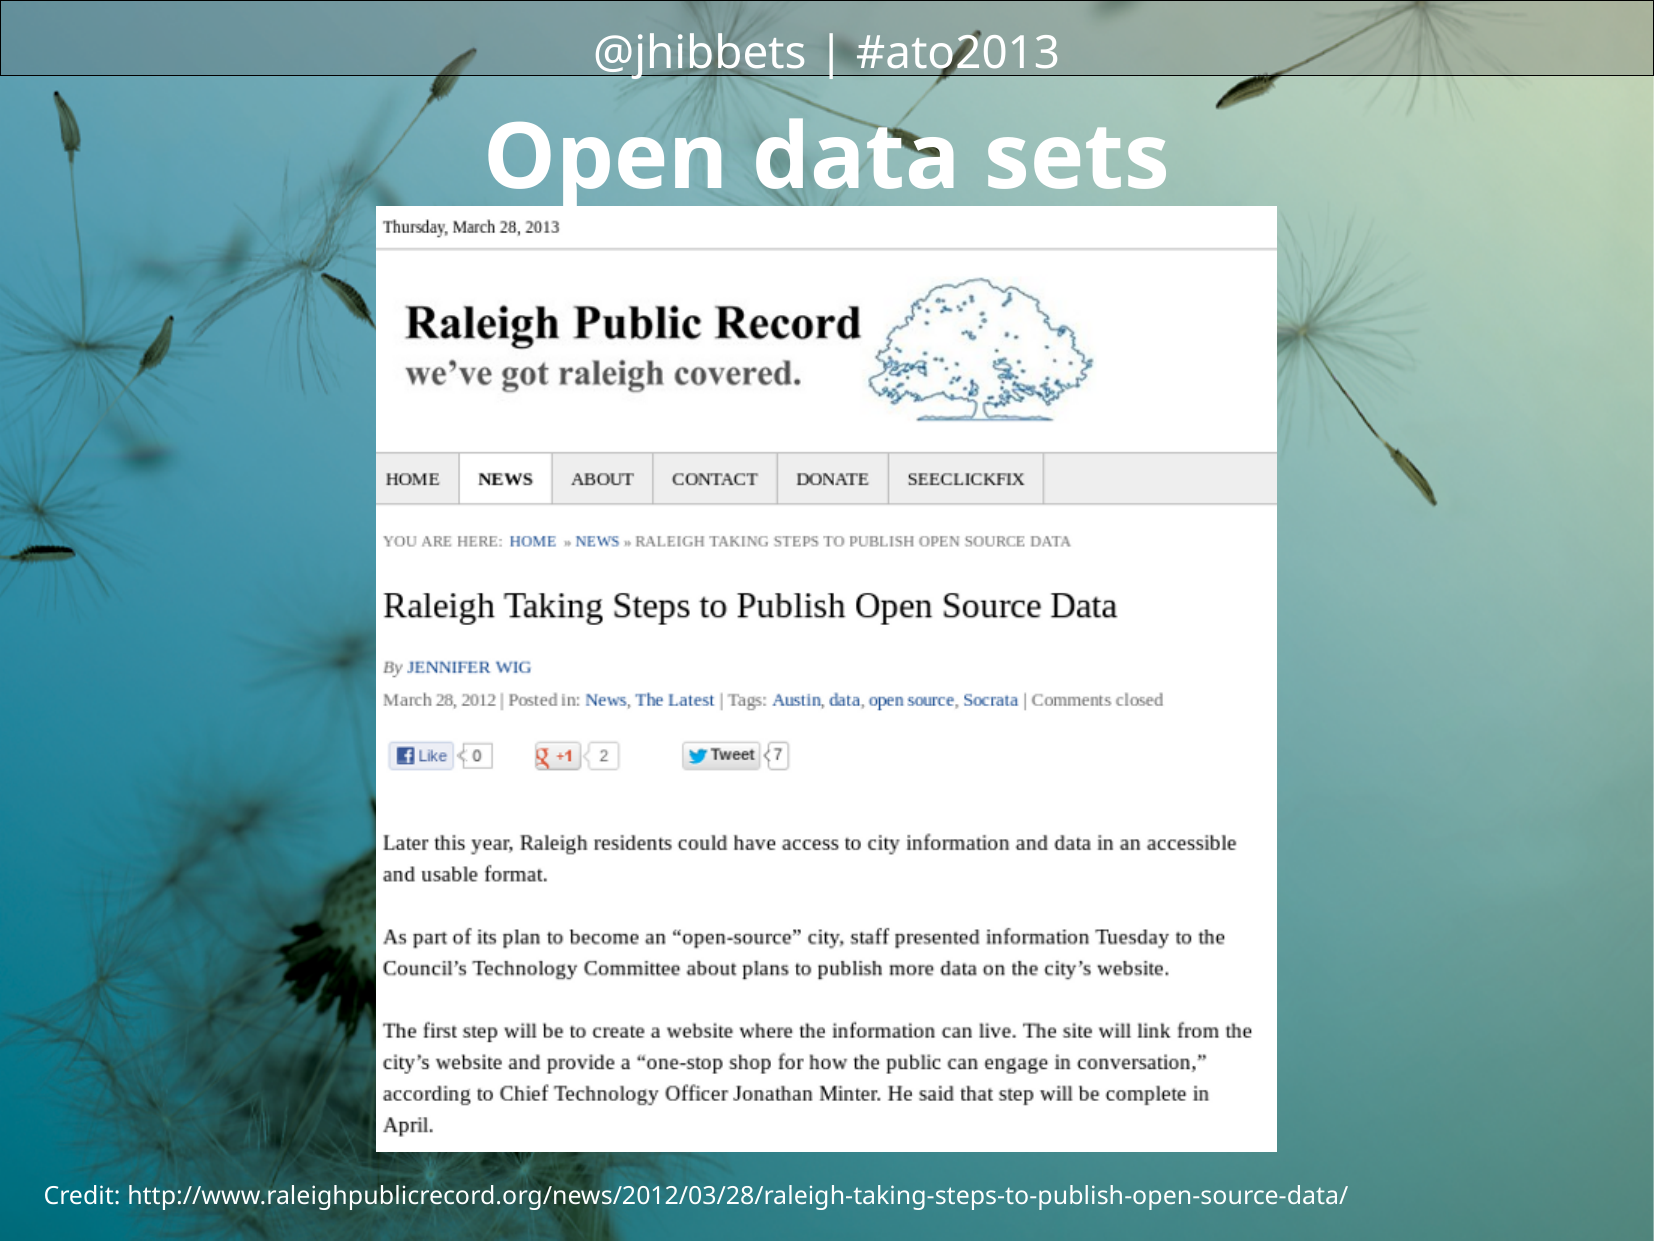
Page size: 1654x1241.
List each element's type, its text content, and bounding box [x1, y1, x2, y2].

title Open data sets [82, 49, 1571, 257]
picture [0, 76, 1654, 1241]
text_box Credit: http://www.raleighpublicrecord.org/news/2012/03/28/raleigh-taking-steps-to-publish-open-source-data/ [28, 1170, 1384, 1213]
